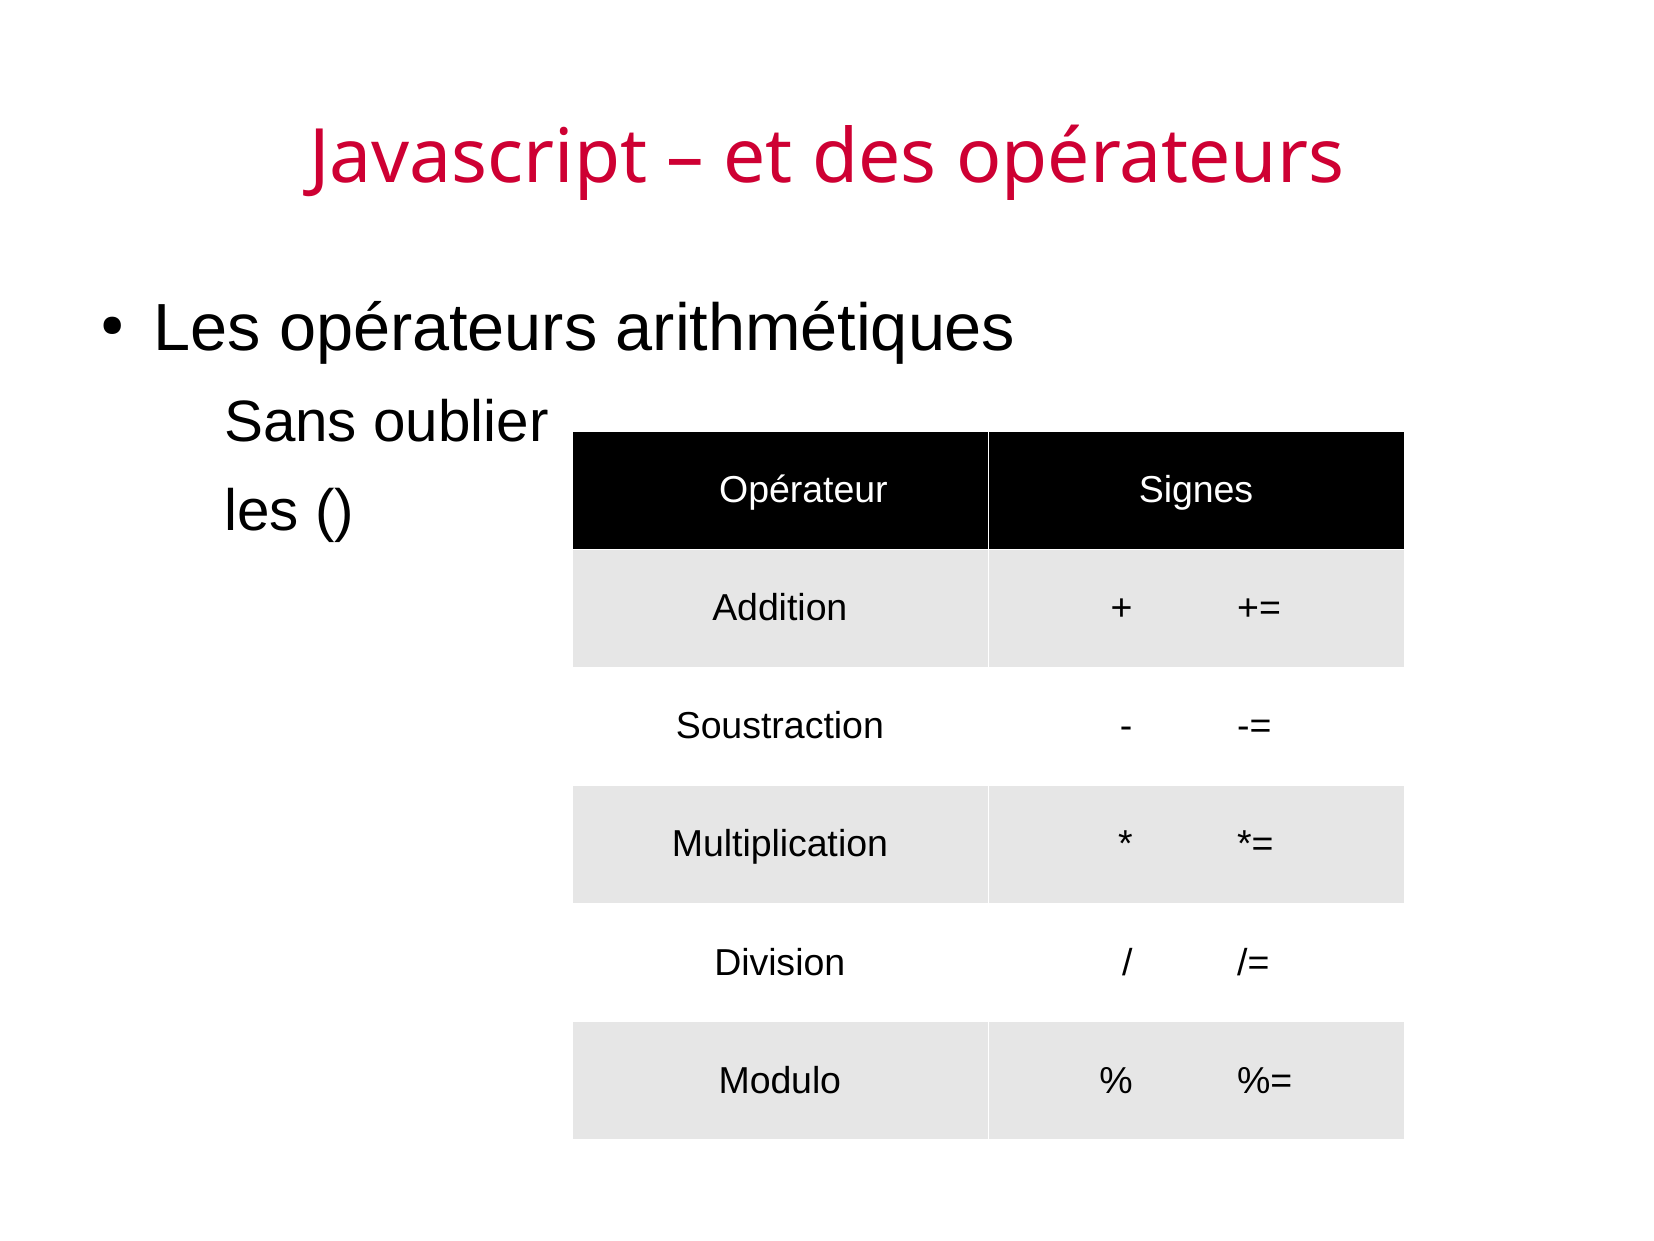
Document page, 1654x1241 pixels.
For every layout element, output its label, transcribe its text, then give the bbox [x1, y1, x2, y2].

list Les opérateurs arithmétiques Sans oublier les () [82, 290, 1571, 1010]
title Javascript – et des opérateurs [82, 49, 1571, 257]
table_cell * *= [989, 786, 1404, 903]
table_cell Addition [573, 550, 988, 667]
table_cell % %= [989, 1022, 1404, 1139]
table_cell + += [989, 550, 1404, 667]
table_cell Soustraction [573, 668, 988, 785]
table_cell Multiplication [573, 786, 988, 903]
table_cell / /= [989, 904, 1404, 1021]
table_cell Division [573, 904, 988, 1021]
table_header Signes [989, 432, 1404, 549]
table_cell Modulo [573, 1022, 988, 1139]
table_cell - -= [989, 668, 1404, 785]
table_header Opérateur [573, 432, 988, 549]
